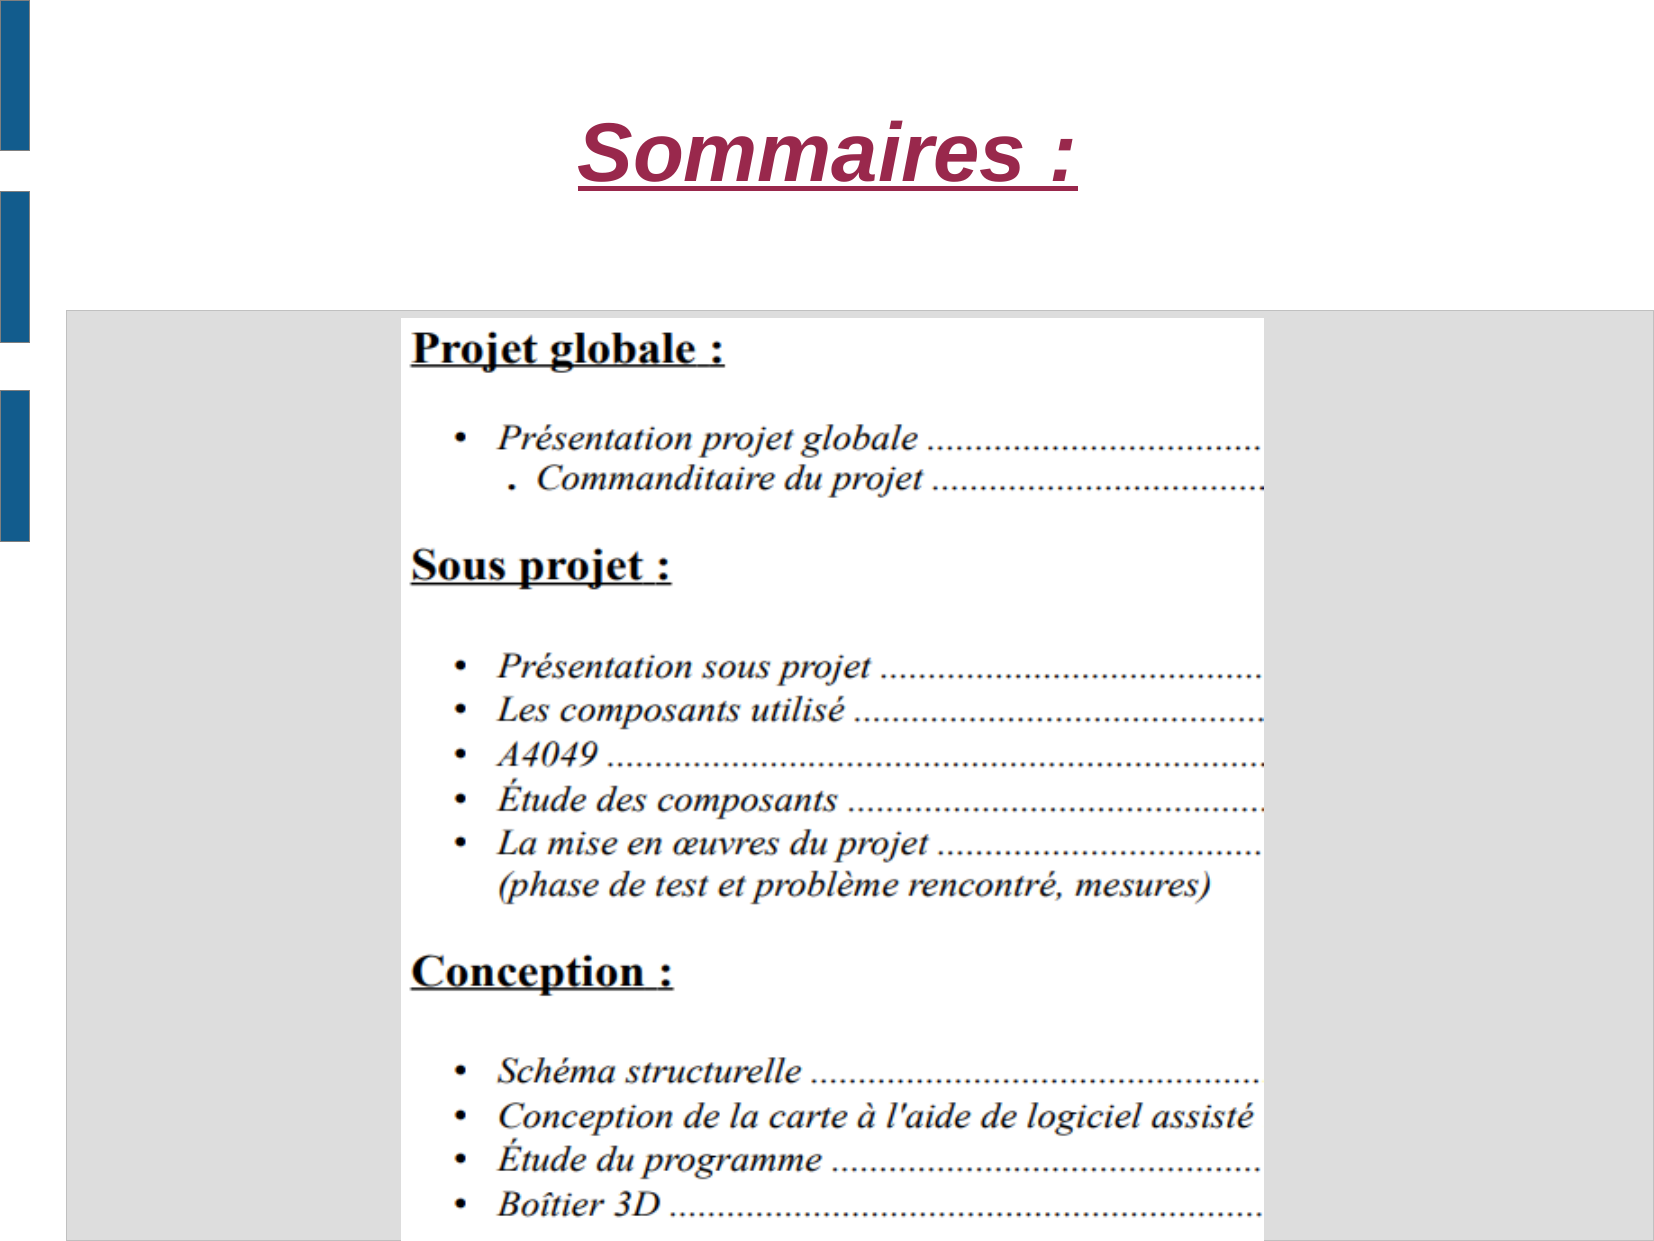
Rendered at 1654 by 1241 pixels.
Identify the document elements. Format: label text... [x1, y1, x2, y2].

picture [401, 318, 1264, 1241]
title Sommaires : [121, 91, 1534, 299]
